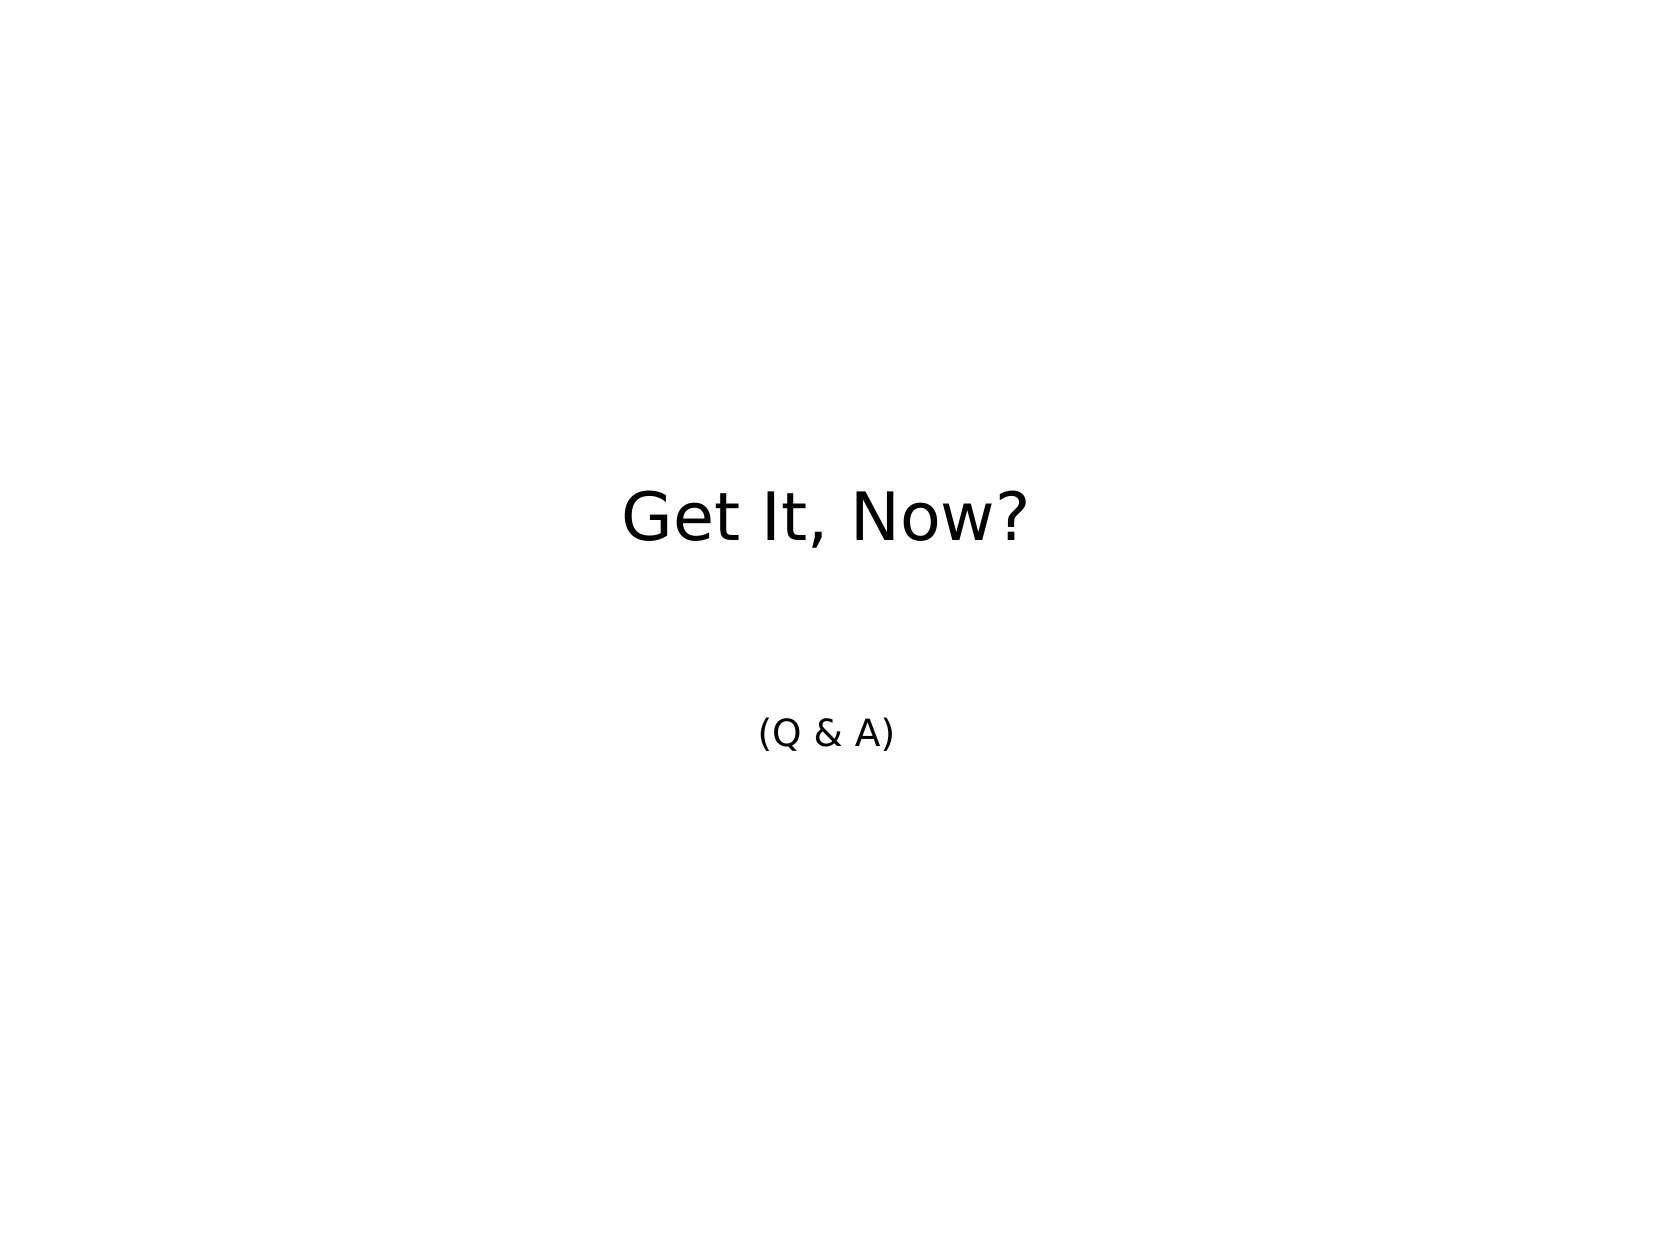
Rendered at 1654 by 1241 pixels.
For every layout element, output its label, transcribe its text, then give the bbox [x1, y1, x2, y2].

subtitle Get It, Now? (Q & A) [82, 49, 1571, 1186]
